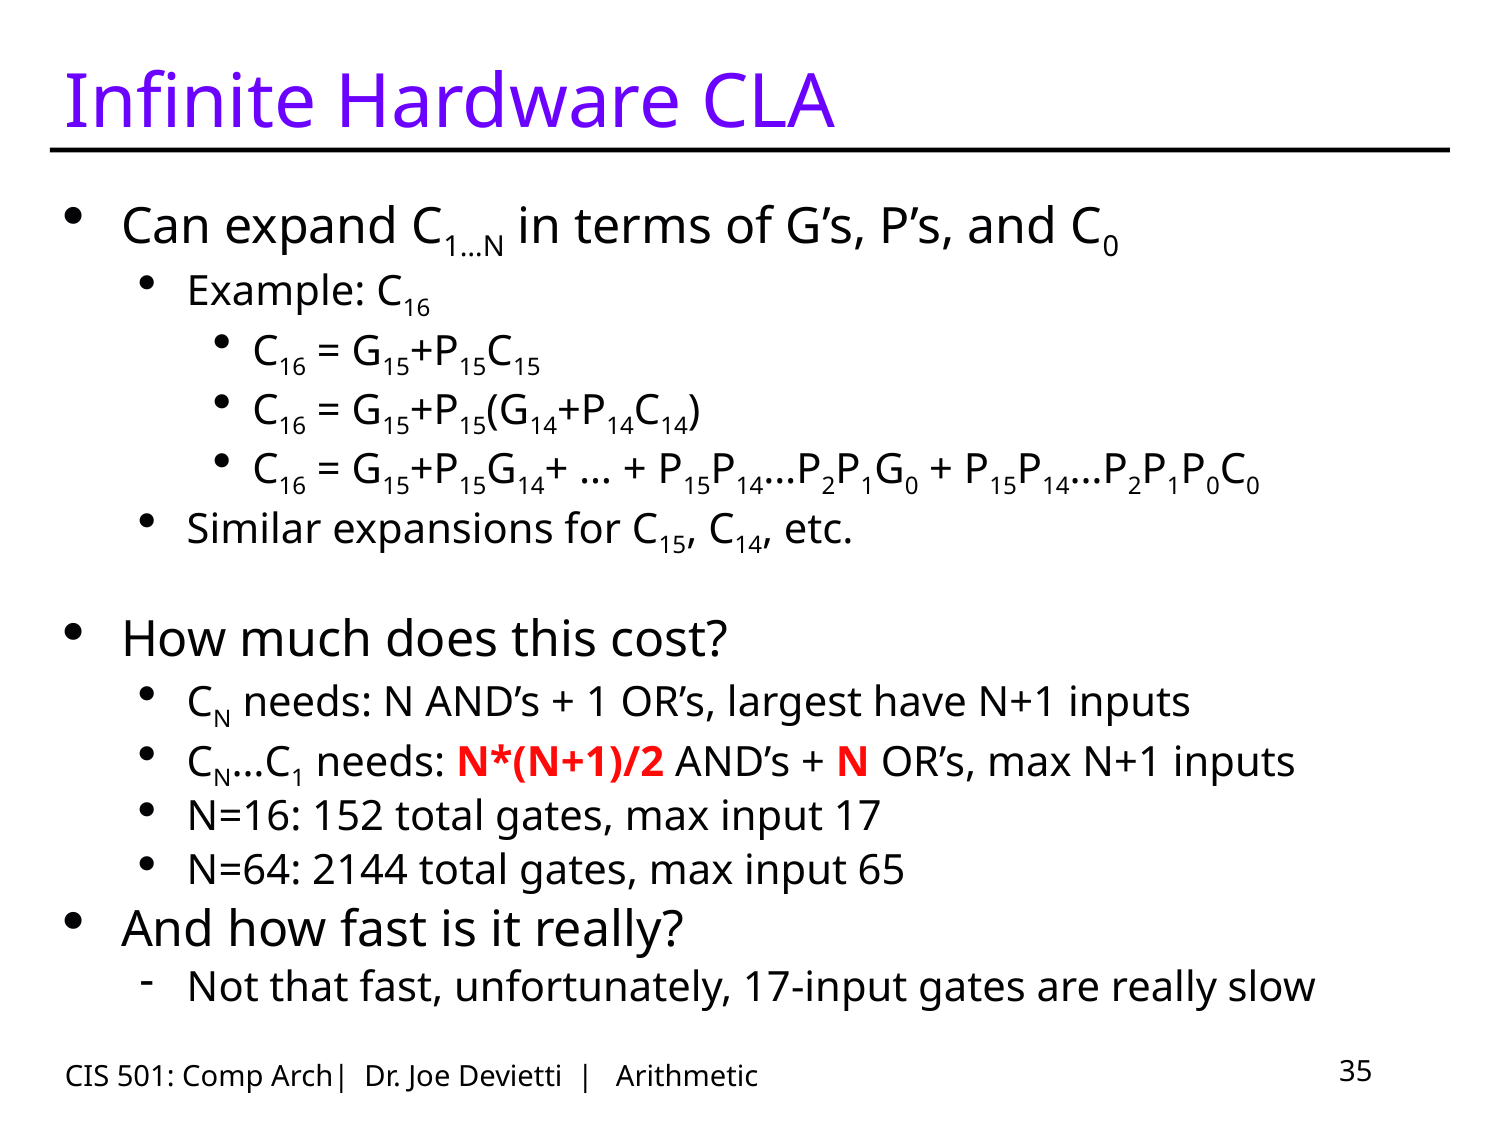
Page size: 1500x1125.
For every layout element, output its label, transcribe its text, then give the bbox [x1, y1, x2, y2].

text_box Can expand C1…N in terms of G’s, P’s, and C0 Example: C16 C16 = G15+P15C15 C16 = G15+P15(G14+P14C14) C16 = G15+P15G14+ … + P15P14…P2P1G0 + P15P14…P2P1P0C0 Similar expansions for C15, C14, etc. How much does this cost? CN needs: N AND’s + 1 OR’s, largest have N+1 inputs CN…C1 needs: N*(N+1)/2 AND’s + N OR’s, max N+1 inputs N=16: 152 total gates, max input 17 N=64: 2144 total gates, max input 65 And how fast is it really? Not that fast, unfortunately, 17-input gates are really slow [49, 187, 1450, 1025]
text_box CIS 501: Comp Arch| Dr. Joe Devietti | Arithmetic [49, 1049, 988, 1100]
text_box Infinite Hardware CLA [49, 37, 1363, 150]
text_box <number> [1074, 1049, 1388, 1100]
